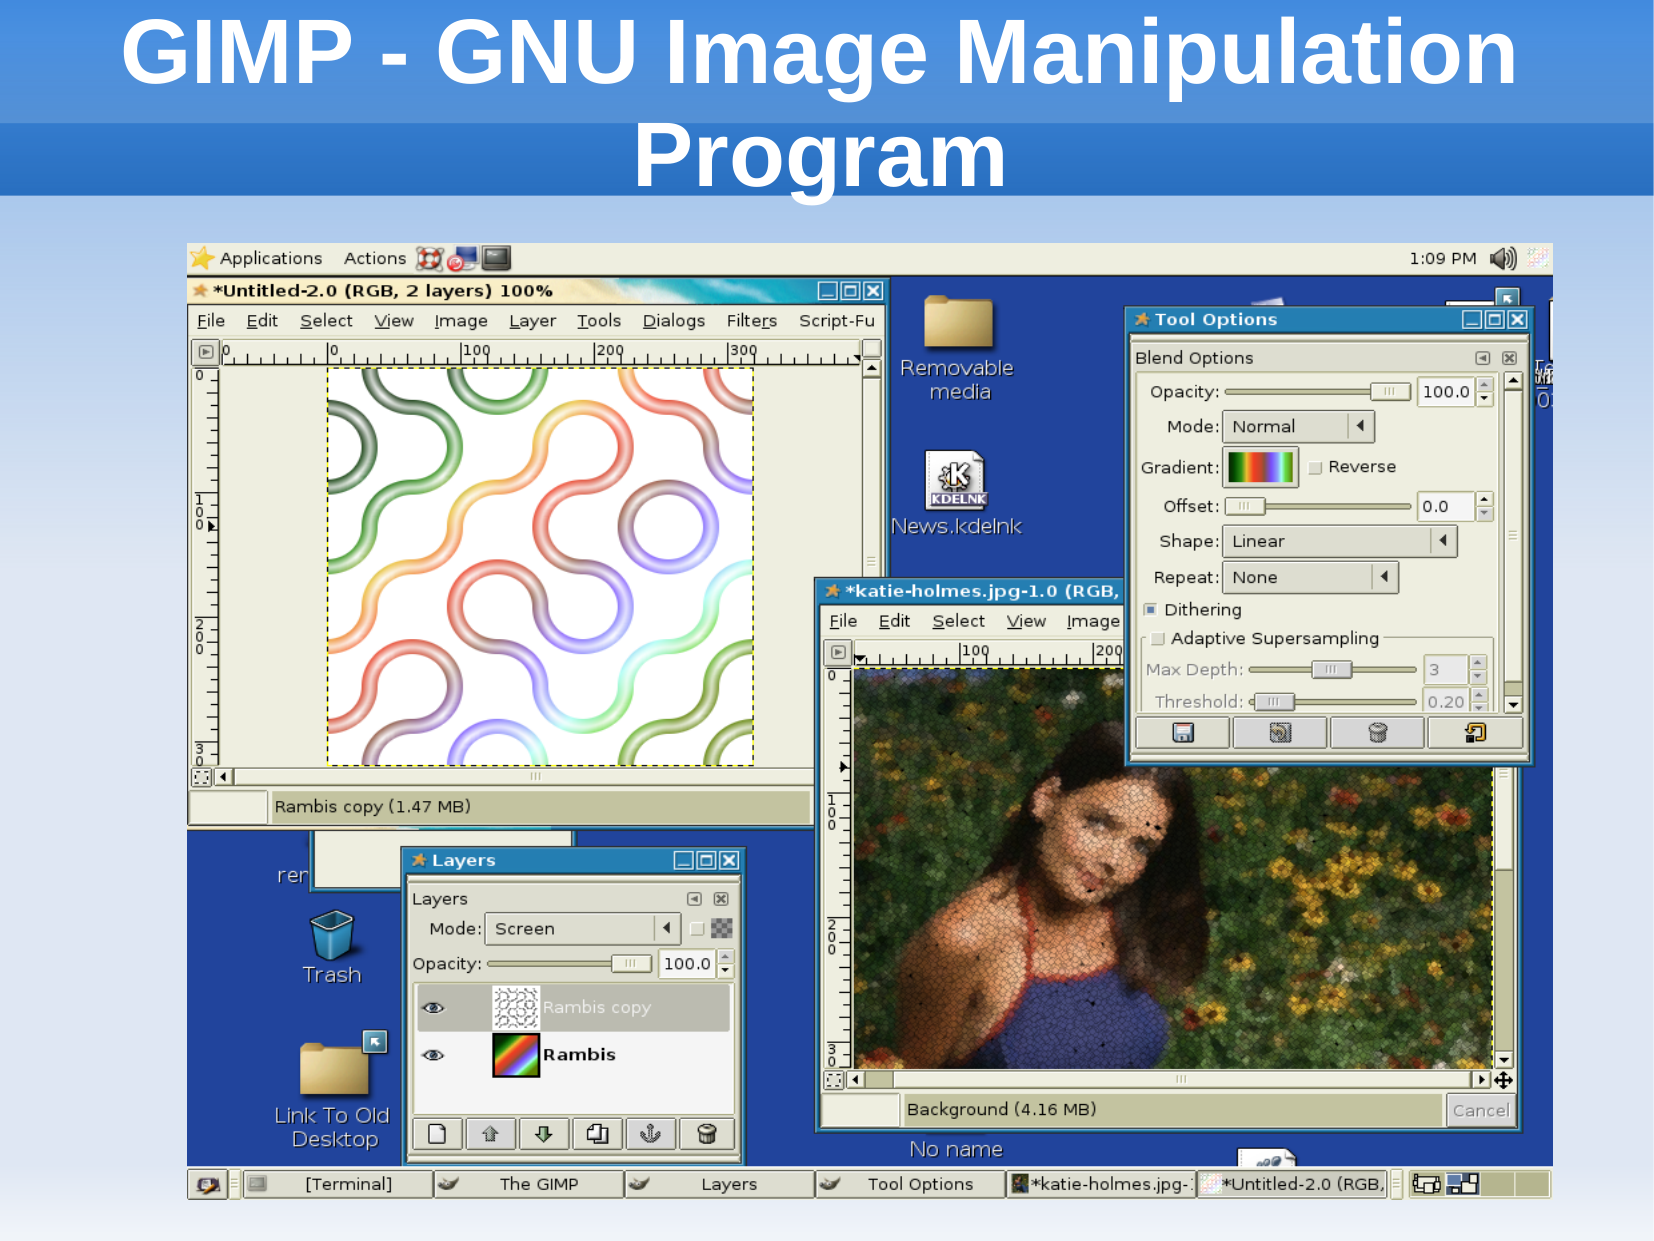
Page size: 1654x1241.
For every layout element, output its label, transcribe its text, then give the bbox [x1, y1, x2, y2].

title GIMP - GNU Image Manipulation Program [76, 0, 1565, 211]
picture [0, 0, 1654, 1241]
